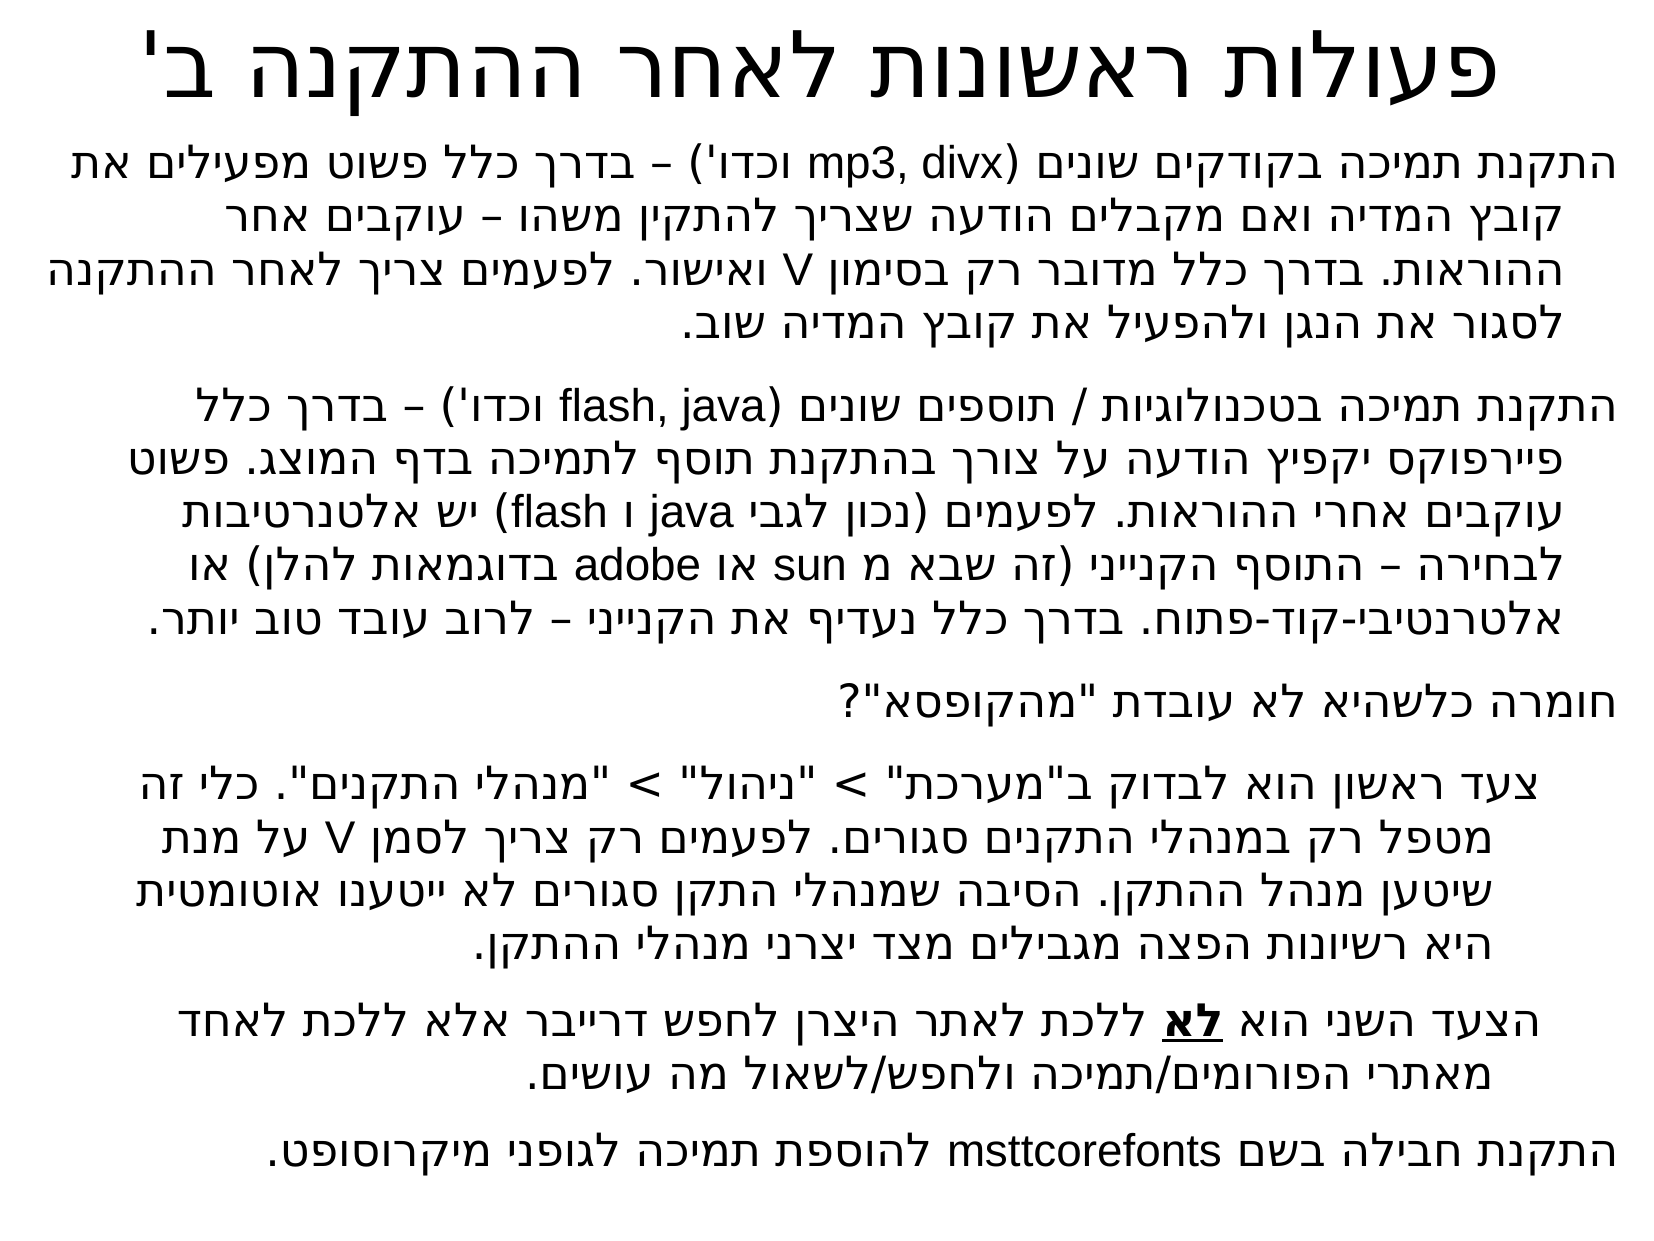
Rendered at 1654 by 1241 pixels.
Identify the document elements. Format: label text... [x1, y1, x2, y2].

list התקנת תמיכה בקודקים שונים (mp3, divx וכדו') – בדרך כלל פשוט מפעילים את קובץ המדיה ואם מקבלים הודעה שצריך להתקין משהו – עוקבים אחר ההוראות. בדרך כלל מדובר רק בסימון V ואישור. לפעמים צריך לאחר ההתקנה לסגור את הנגן ולהפעיל את קובץ המדיה שוב. התקנת תמיכה בטכנולוגיות / תוספים שונים (flash, java וכדו') – בדרך כלל פיירפוקס יקפיץ הודעה על צורך בהתקנת תוסף לתמיכה בדף המוצג. פשוט עוקבים אחרי ההוראות. לפעמים (נכון לגבי java ו flash) יש אלטנרטיבות לבחירה – התוסף הקנייני (זה שבא מ sun או adobe בדוגמאות להלן) או אלטרנטיבי-קוד-פתוח. בדרך כלל נעדיף את הקנייני – לרוב עובד טוב יותר. חומרה כלשהיא לא עובדת "מהקופסא"? צעד ראשון הוא לבדוק ב"מערכת" > "ניהול" > "מנהלי התקנים". כלי זה מטפל רק במנהלי התקנים סגורים. לפעמים רק צריך לסמן V על מנת שיטען מנהל ההתקן. הסיבה שמנהלי התקן סגורים לא ייטענו אוטומטית היא רשיונות הפצה מגבילים מצד יצרני מנהלי ההתקן. הצעד השני הוא לא ללכת לאתר היצרן לחפש דרייבר אלא ללכת לאחד מאתרי הפורומים/תמיכה ולחפש/לשאול מה עושים. התקנת חבילה בשם msttcorefonts להוספת תמיכה לגופני מיקרוסופט. [41, 136, 1637, 1219]
title פעולות ראשונות לאחר ההתקנה ב' [76, 0, 1565, 136]
